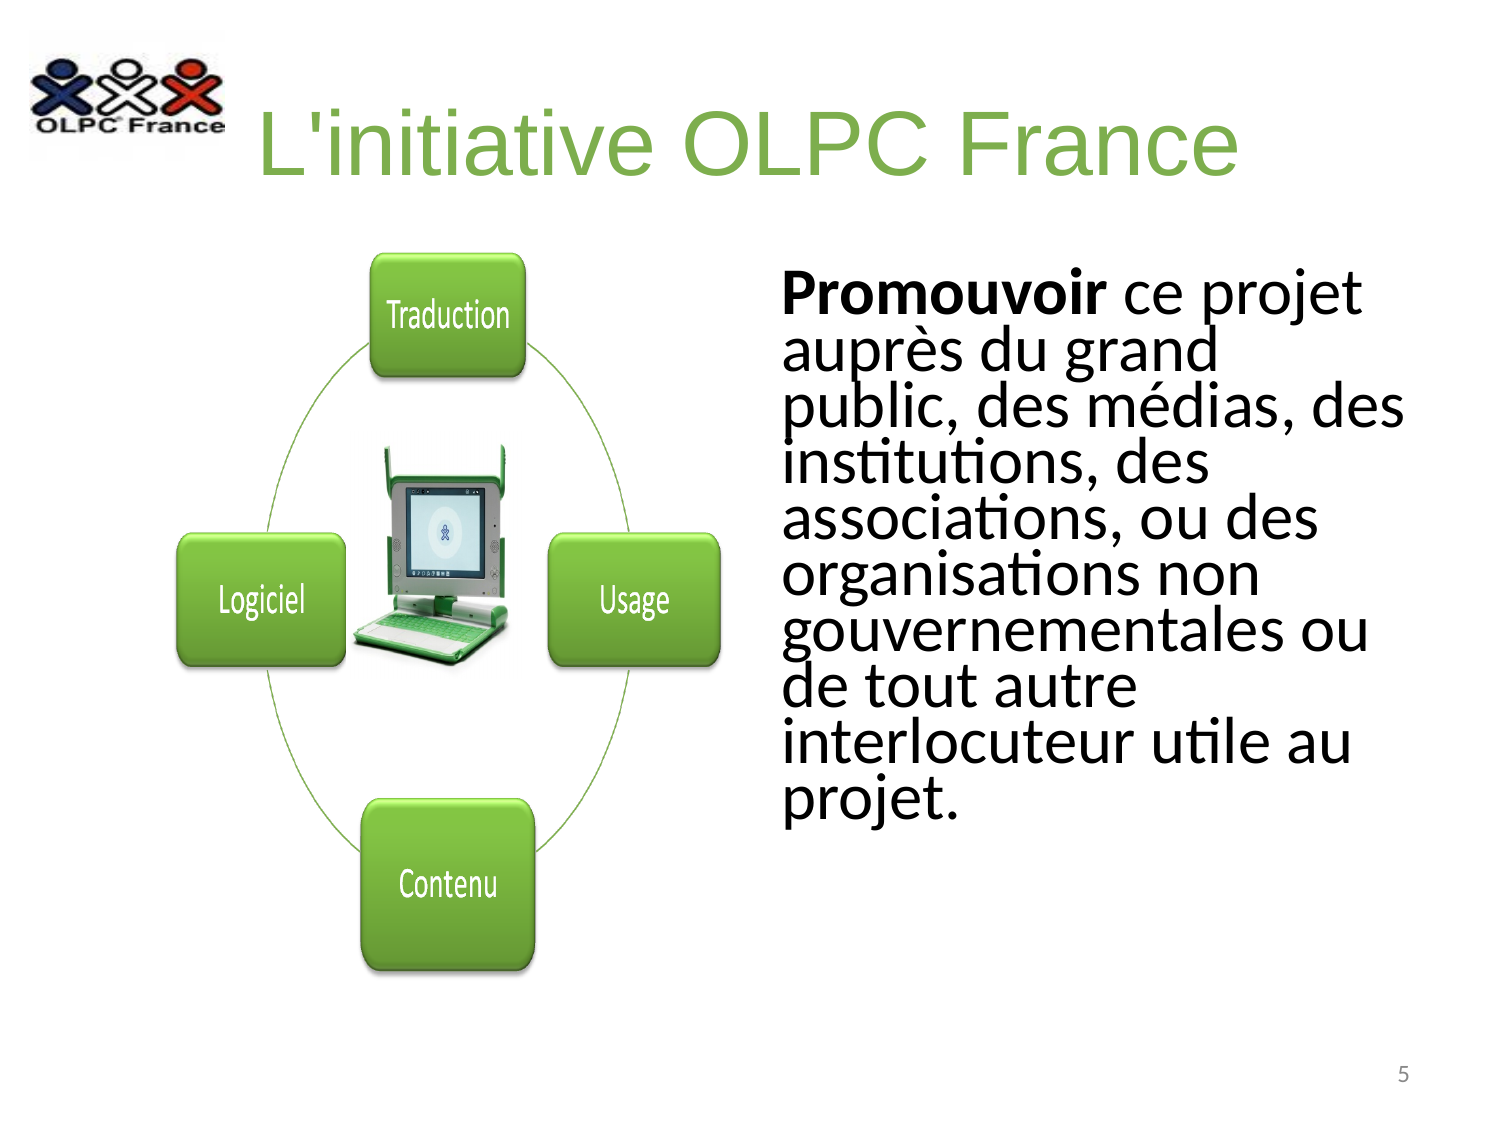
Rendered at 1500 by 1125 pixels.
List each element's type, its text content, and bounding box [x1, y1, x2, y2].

text_box <numéro> [1074, 1042, 1426, 1103]
picture [29, 30, 225, 161]
text_box L'initiative OLPC France [75, 45, 1426, 233]
list Promouvoir ce projet auprès du grand public, des médias, des institutions, des associations, ou des organisations non gouvernementales ou de tout autre interlocuteur utile au projet. [766, 262, 1425, 1006]
picture [5, 241, 892, 988]
